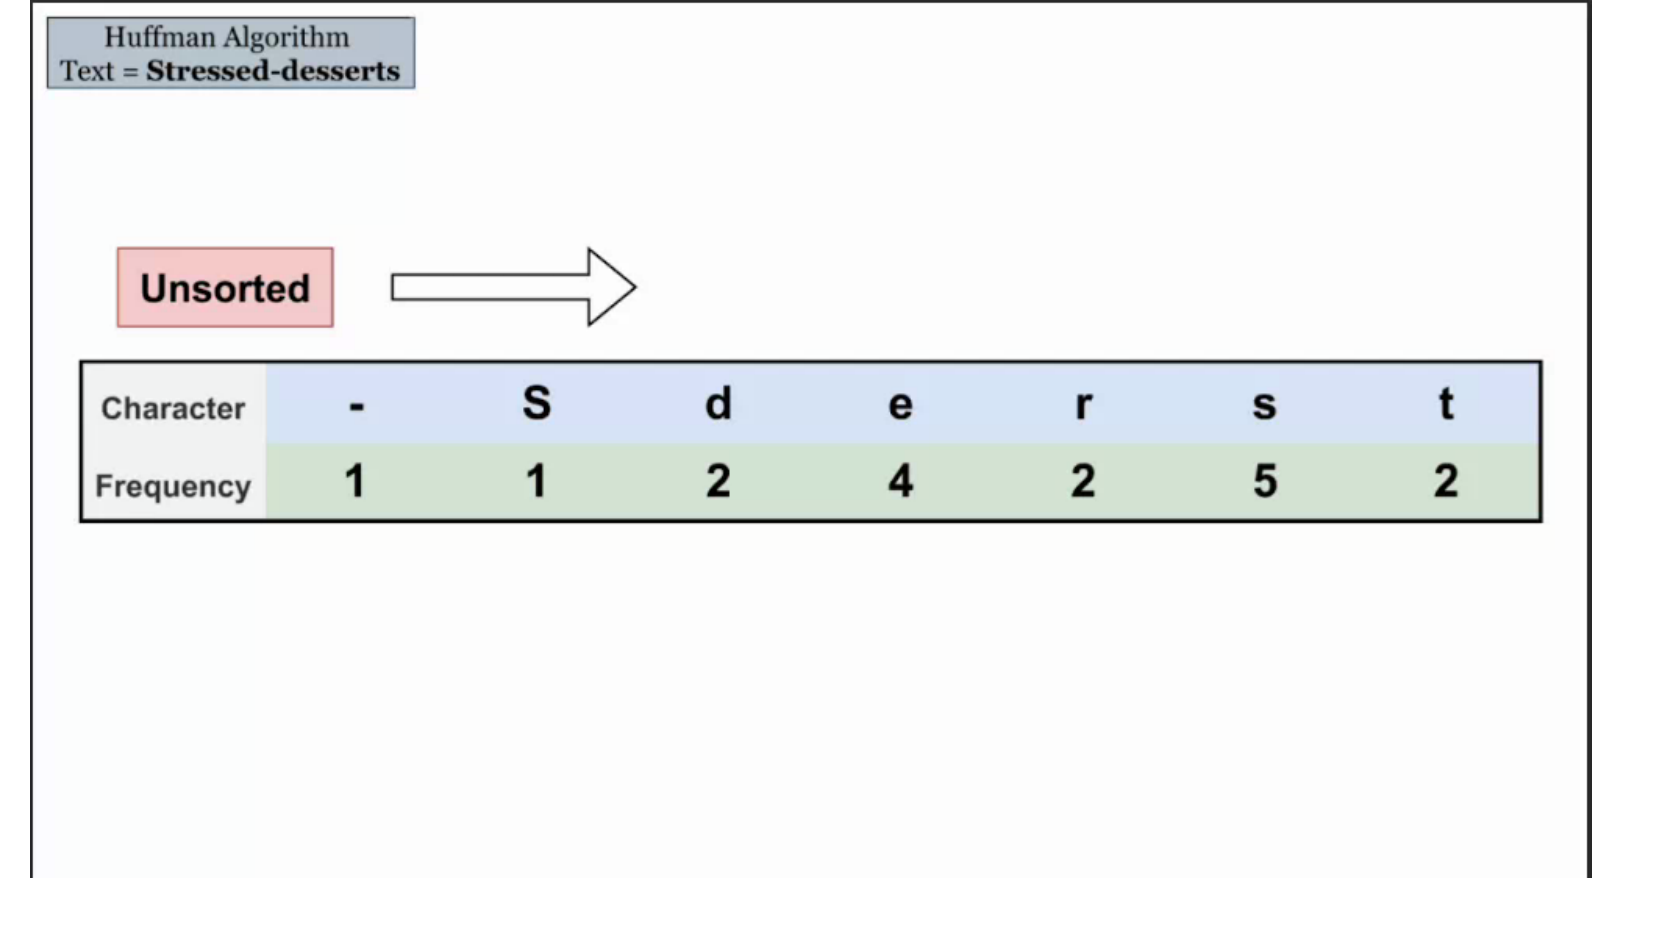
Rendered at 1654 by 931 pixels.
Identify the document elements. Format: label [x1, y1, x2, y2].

text_box [29, 0, 1592, 879]
